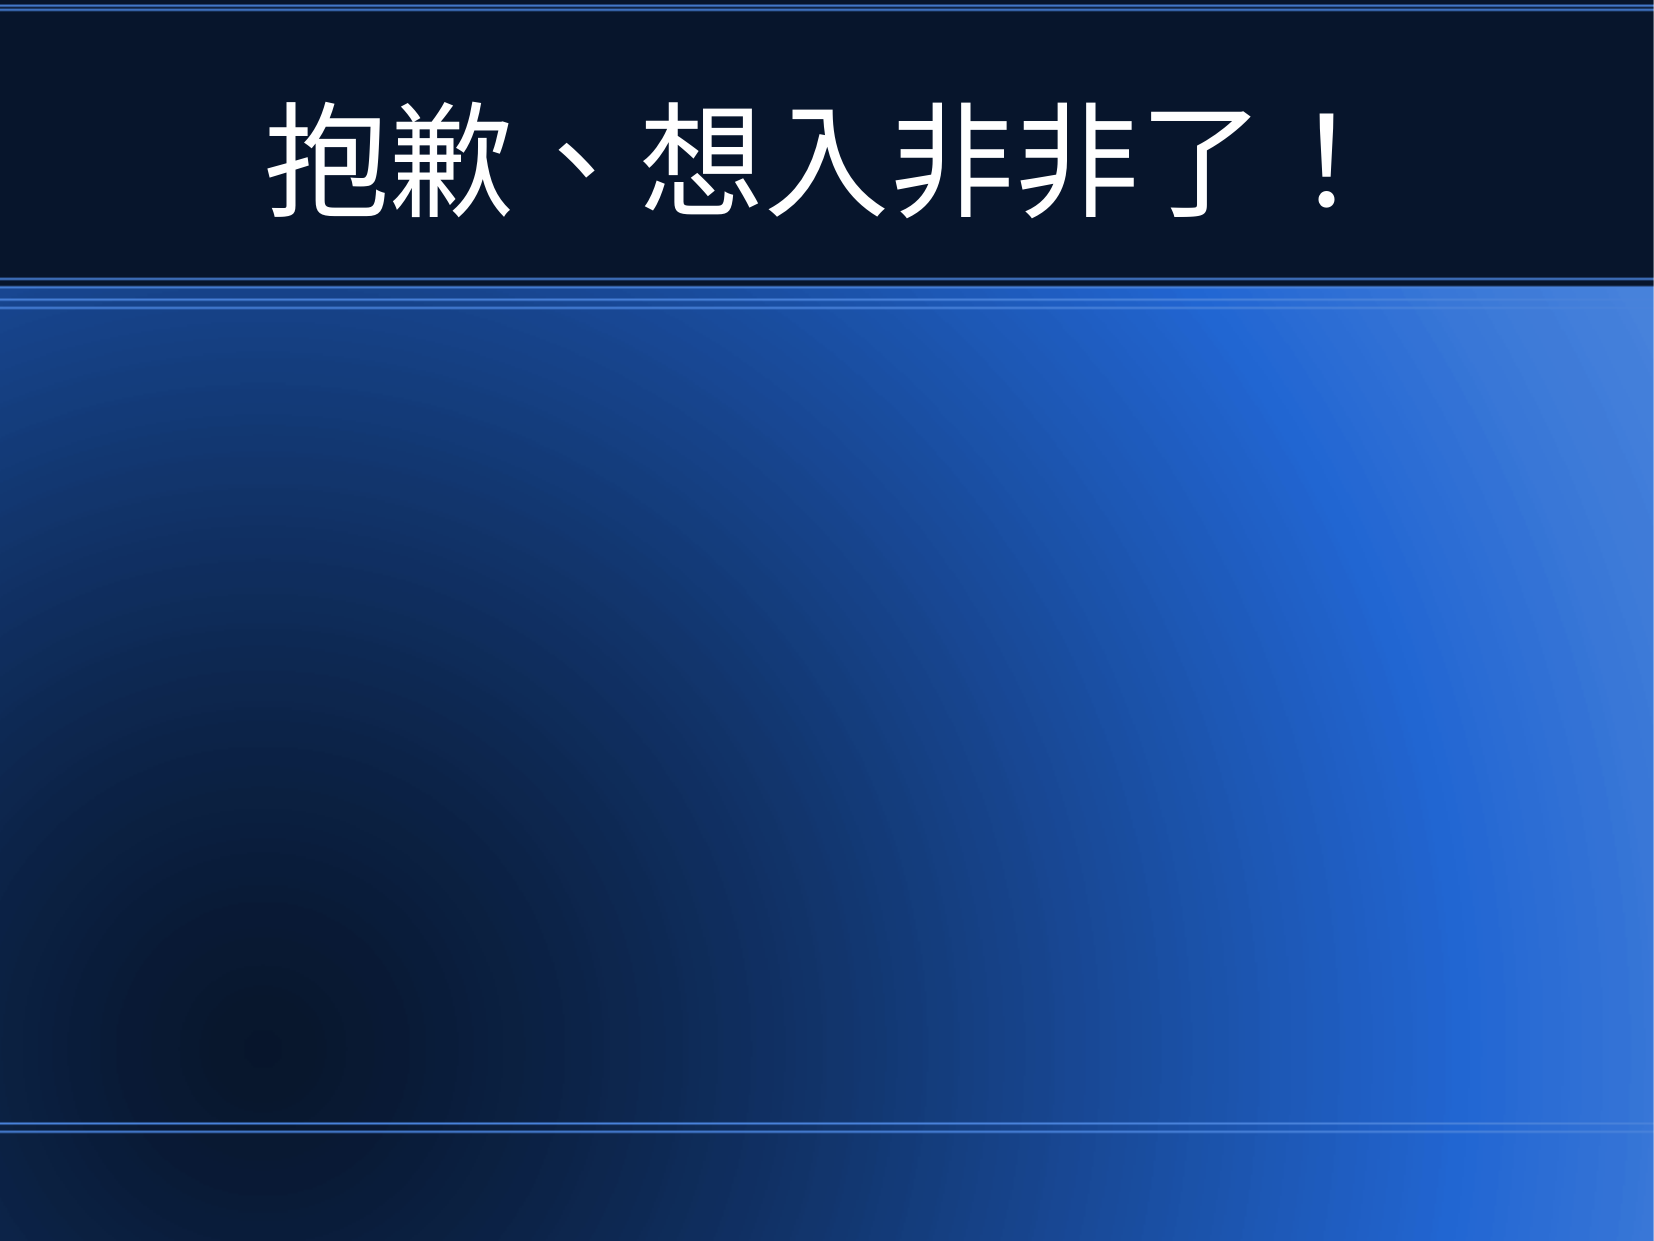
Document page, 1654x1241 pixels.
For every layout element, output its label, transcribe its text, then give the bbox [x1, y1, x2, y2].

picture [0, 0, 1654, 1241]
title 抱歉、想入非非了！ [82, 49, 1571, 257]
